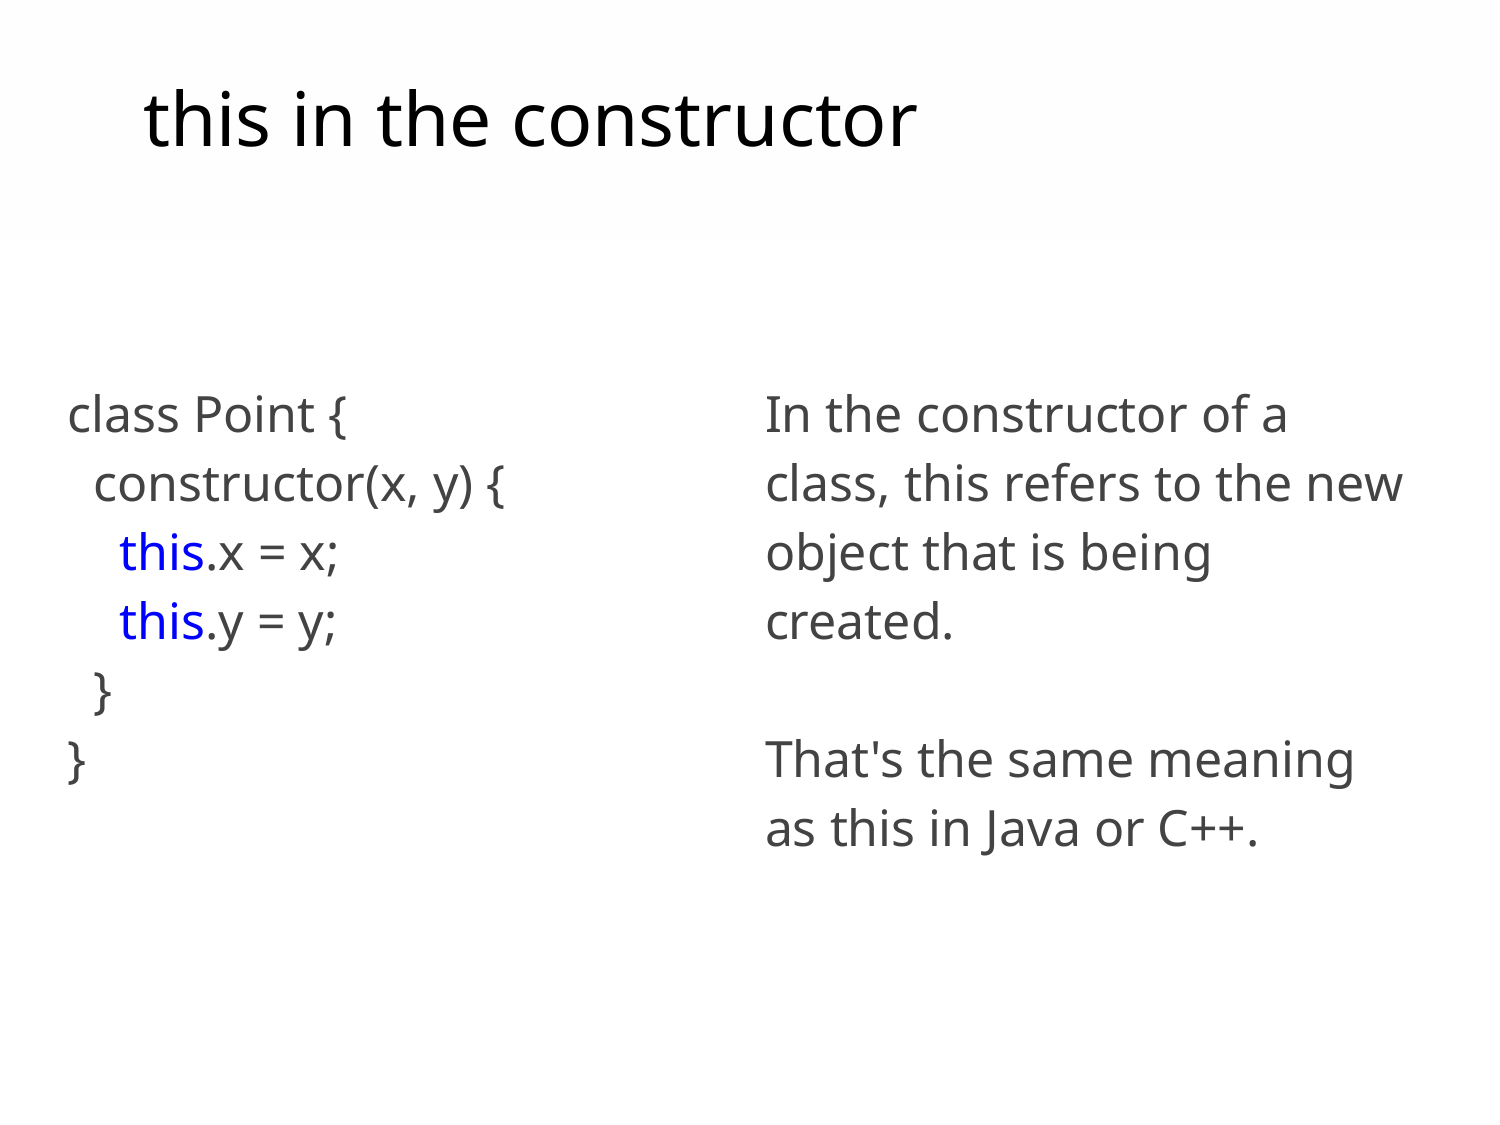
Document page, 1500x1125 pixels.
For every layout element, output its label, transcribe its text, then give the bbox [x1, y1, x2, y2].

title this in the constructor [128, 56, 1372, 183]
list In the constructor of a class, this refers to the new object that is being created. That's the same meaning as this in Java or C++. [750, 358, 1427, 897]
list class Point { constructor(x, y) { this.x = x; this.y = y; } } [52, 358, 729, 830]
